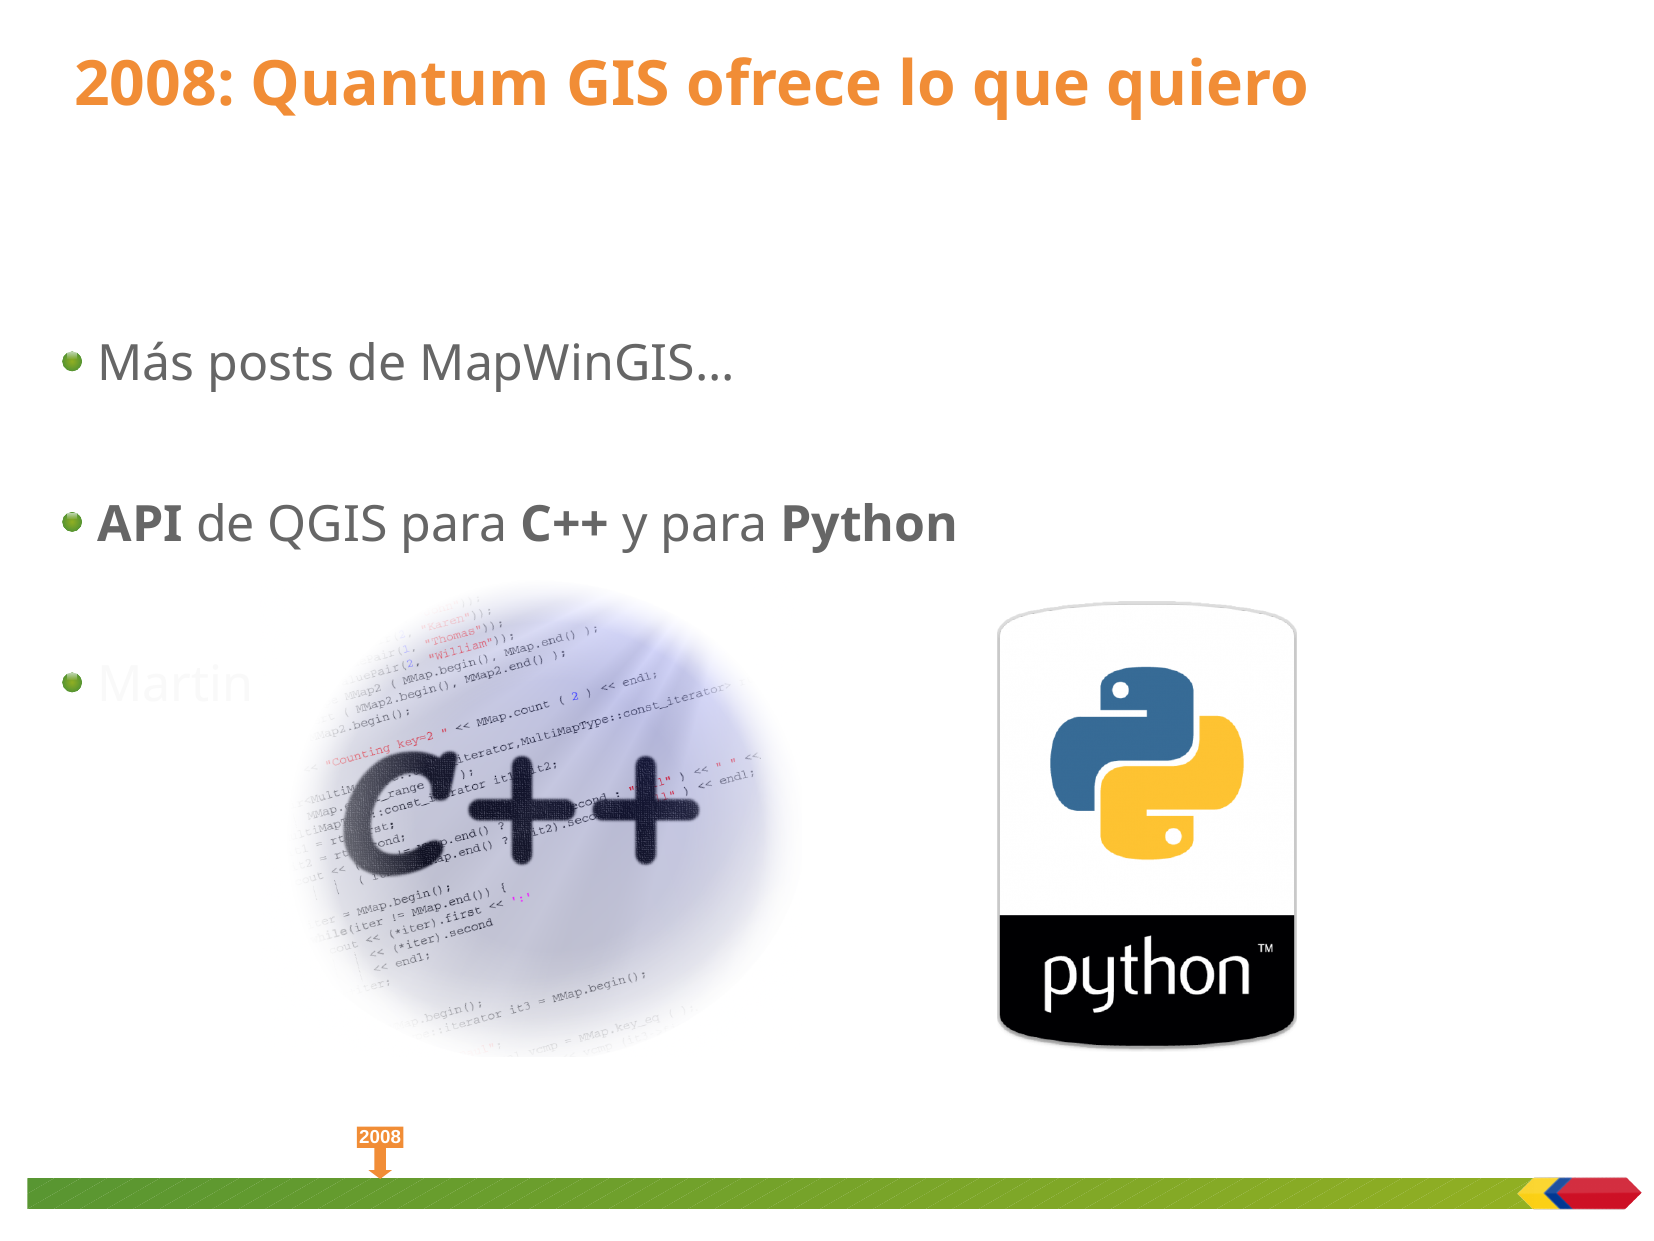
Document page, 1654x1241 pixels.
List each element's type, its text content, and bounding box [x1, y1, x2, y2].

text_box Más posts de MapWinGIS... API de QGIS para C++ y para Python Martin Dobias [46, 159, 1605, 996]
picture [259, 580, 802, 1057]
title 2008: Quantum GIS ofrece lo que quiero [74, 45, 1599, 118]
text_box 2008 [356, 1126, 404, 1179]
picture [921, 601, 1373, 1052]
picture [1517, 1131, 1642, 1241]
text_box [27, 1178, 1532, 1209]
